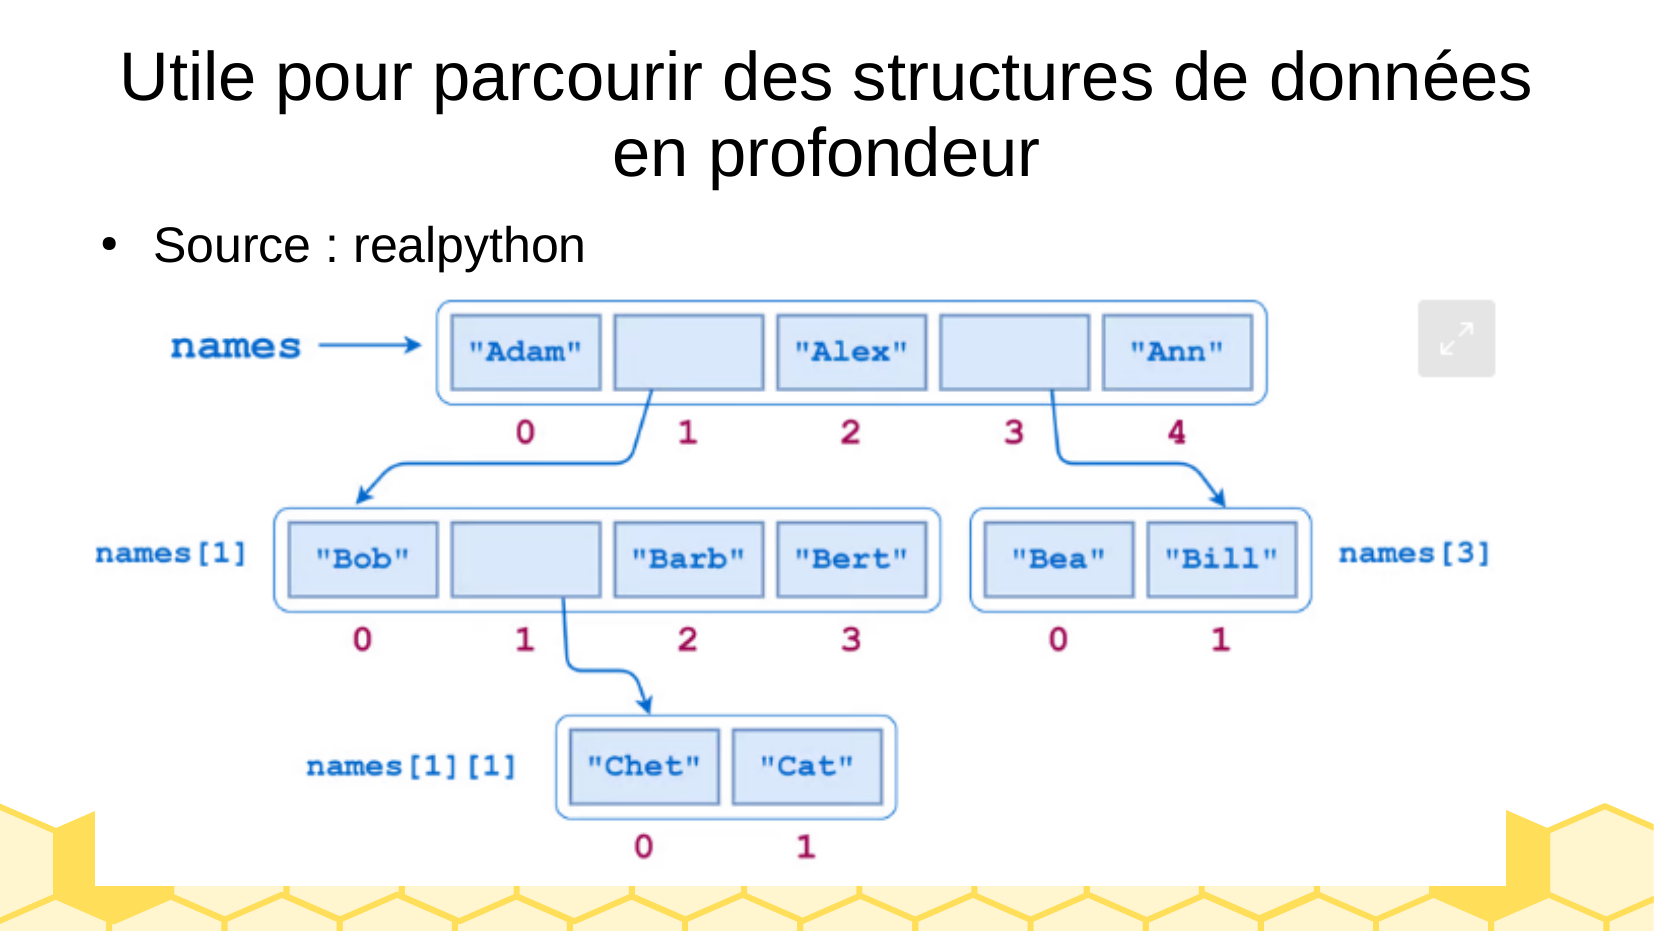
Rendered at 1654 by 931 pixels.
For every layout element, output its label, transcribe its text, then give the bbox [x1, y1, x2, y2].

picture [95, 274, 1506, 886]
title Utile pour parcourir des structures de données en profondeur [82, 37, 1571, 193]
list Source : realpython [82, 217, 1571, 758]
